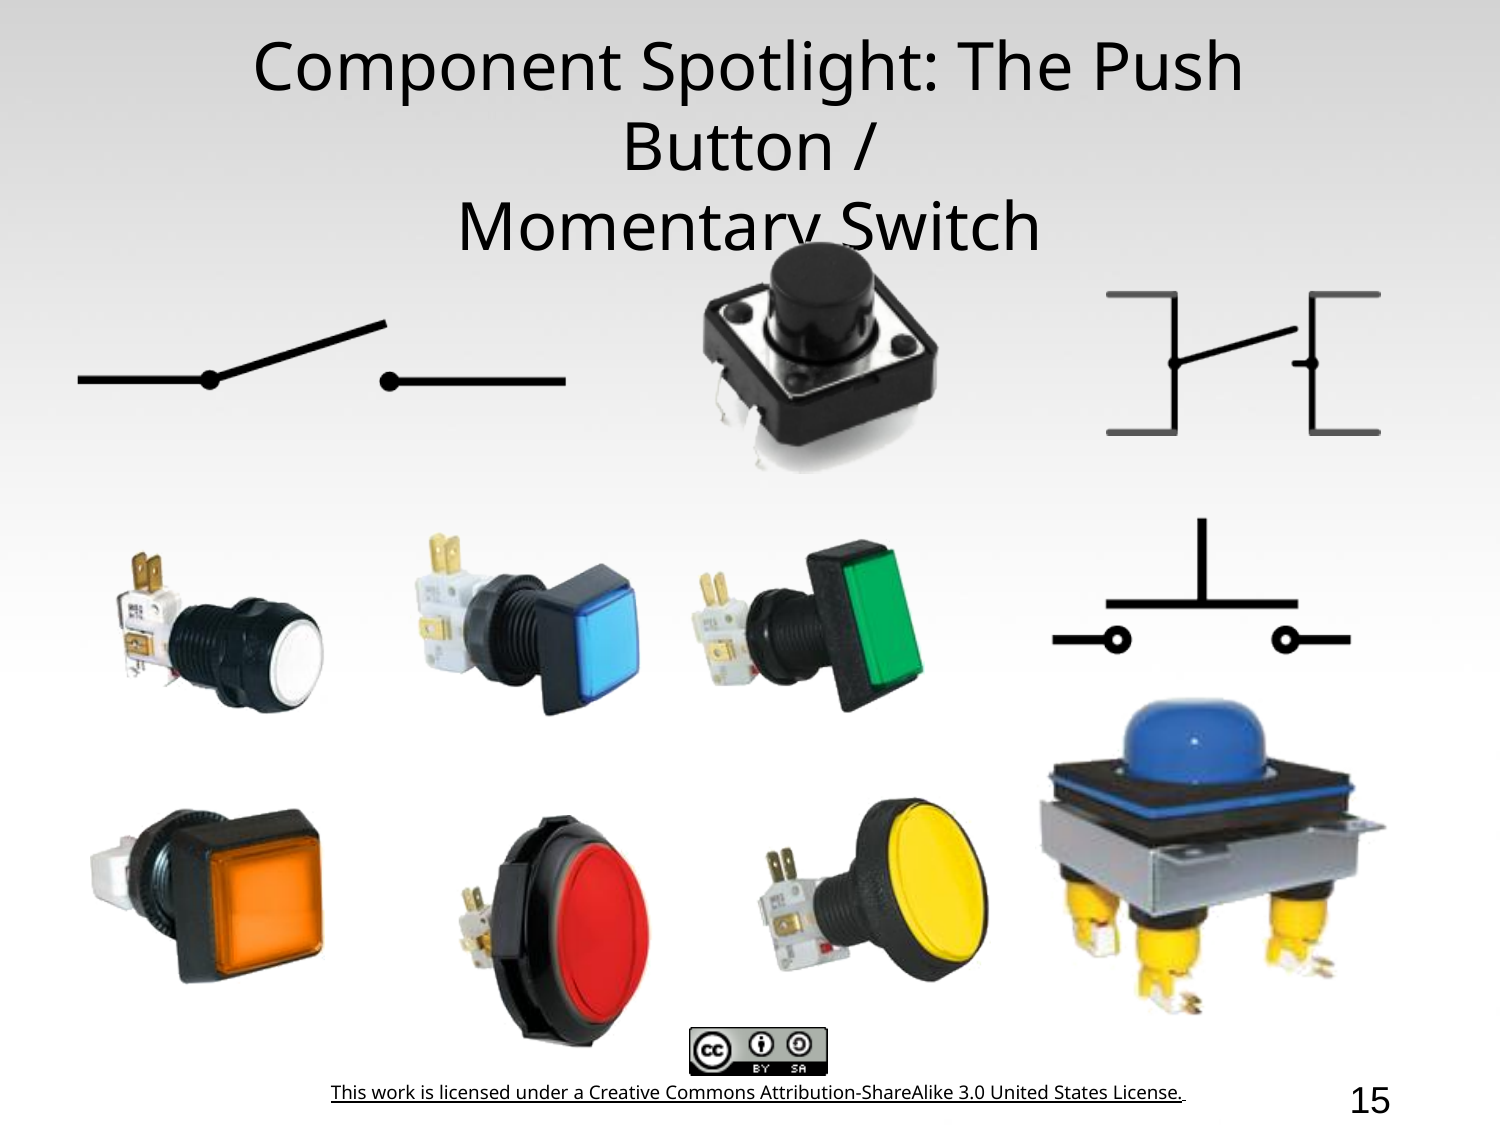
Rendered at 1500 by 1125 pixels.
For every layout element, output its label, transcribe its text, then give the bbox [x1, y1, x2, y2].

title Component Spotlight: The Push Button / Momentary Switch [112, 49, 1388, 238]
picture [0, 0, 1500, 1125]
